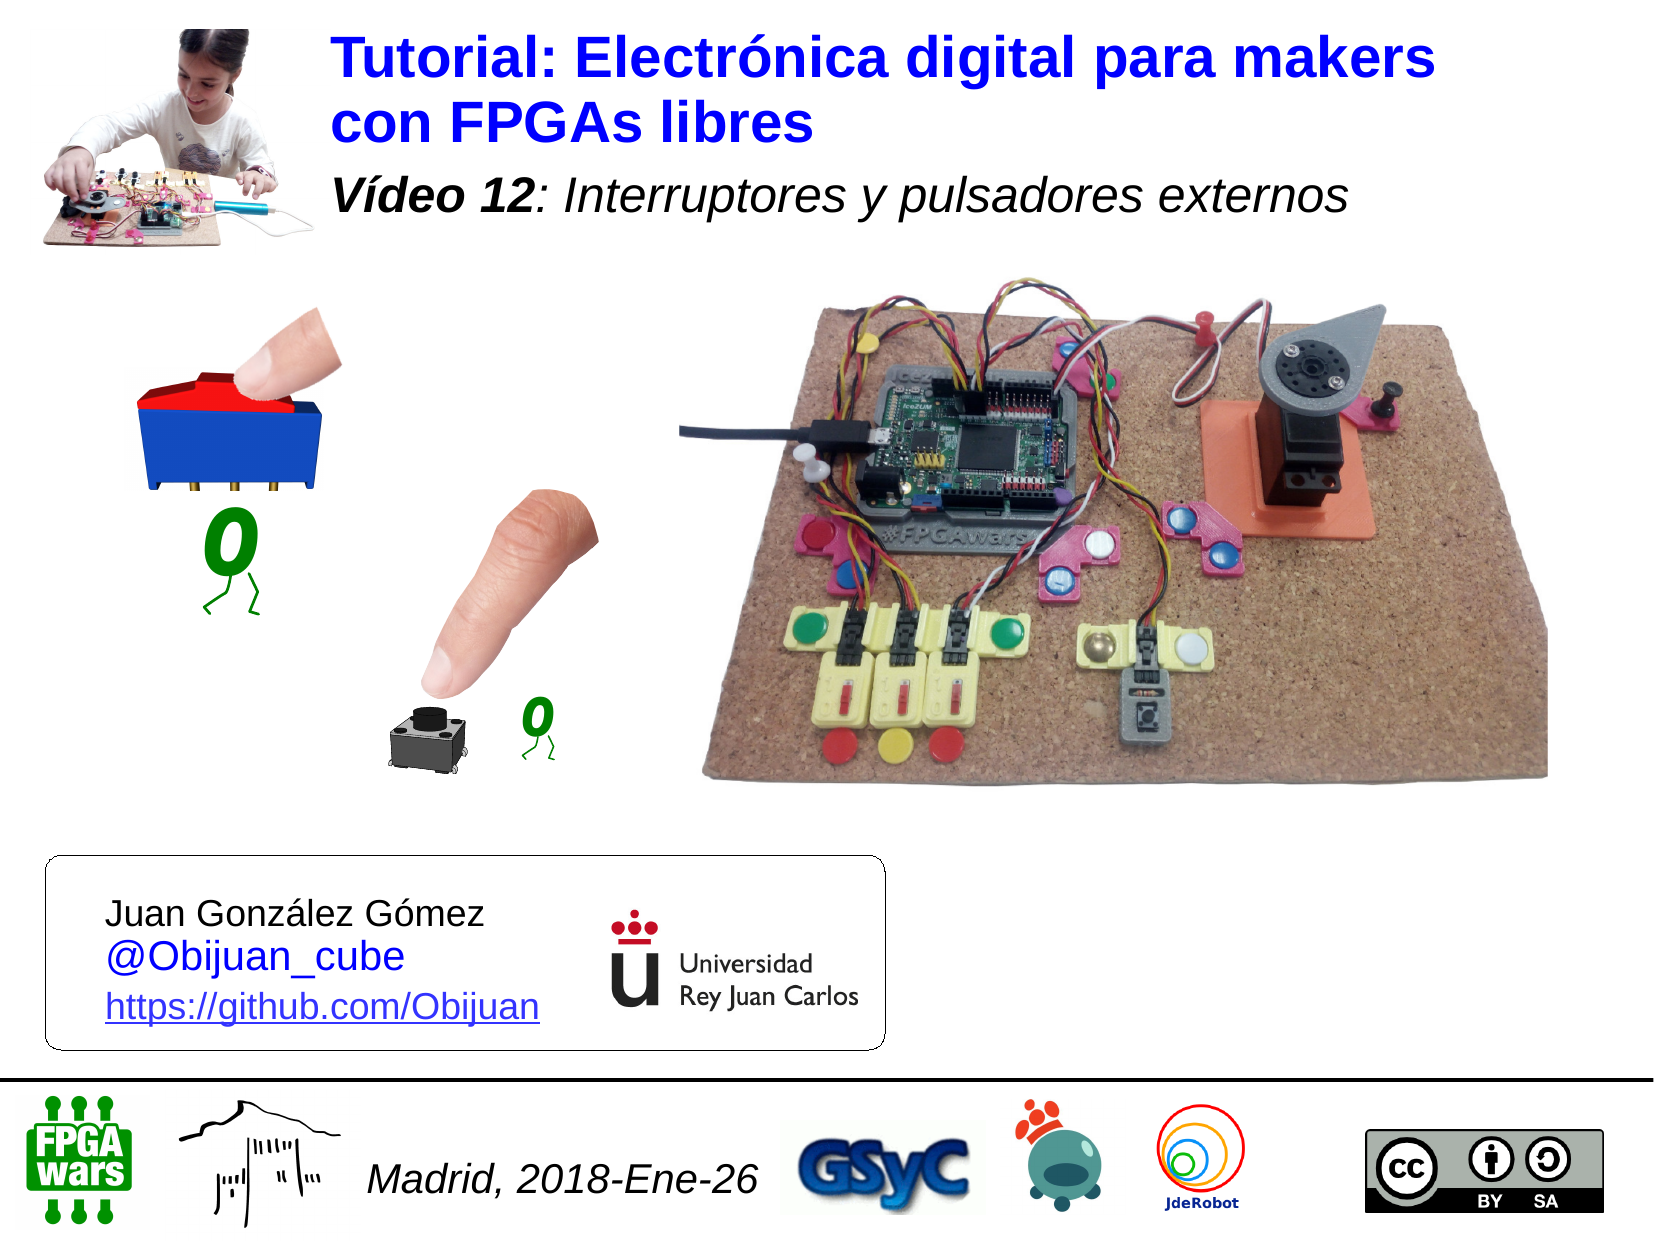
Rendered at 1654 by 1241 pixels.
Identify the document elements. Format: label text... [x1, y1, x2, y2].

text_box @Obijuan_cube [90, 925, 451, 1001]
picture [75, 157, 1561, 871]
text_box Madrid, 2018-Ene-26 [360, 1155, 766, 1203]
text_box Vídeo 12: Interruptores y pulsadores externos [330, 139, 1411, 251]
text_box [45, 855, 886, 1051]
picture [1000, 1099, 1126, 1216]
picture [1365, 1120, 1604, 1221]
picture [15, 1095, 150, 1231]
picture [165, 1089, 361, 1241]
picture [595, 899, 871, 1021]
picture [1140, 1094, 1261, 1216]
text_box Juan González Gómez [90, 885, 601, 946]
picture [30, 29, 331, 256]
text_box https://github.com/Obijuan [90, 978, 556, 1036]
picture [780, 1120, 986, 1216]
title Tutorial: Electrónica digital para makers con FPGAs libres [330, 15, 1471, 166]
